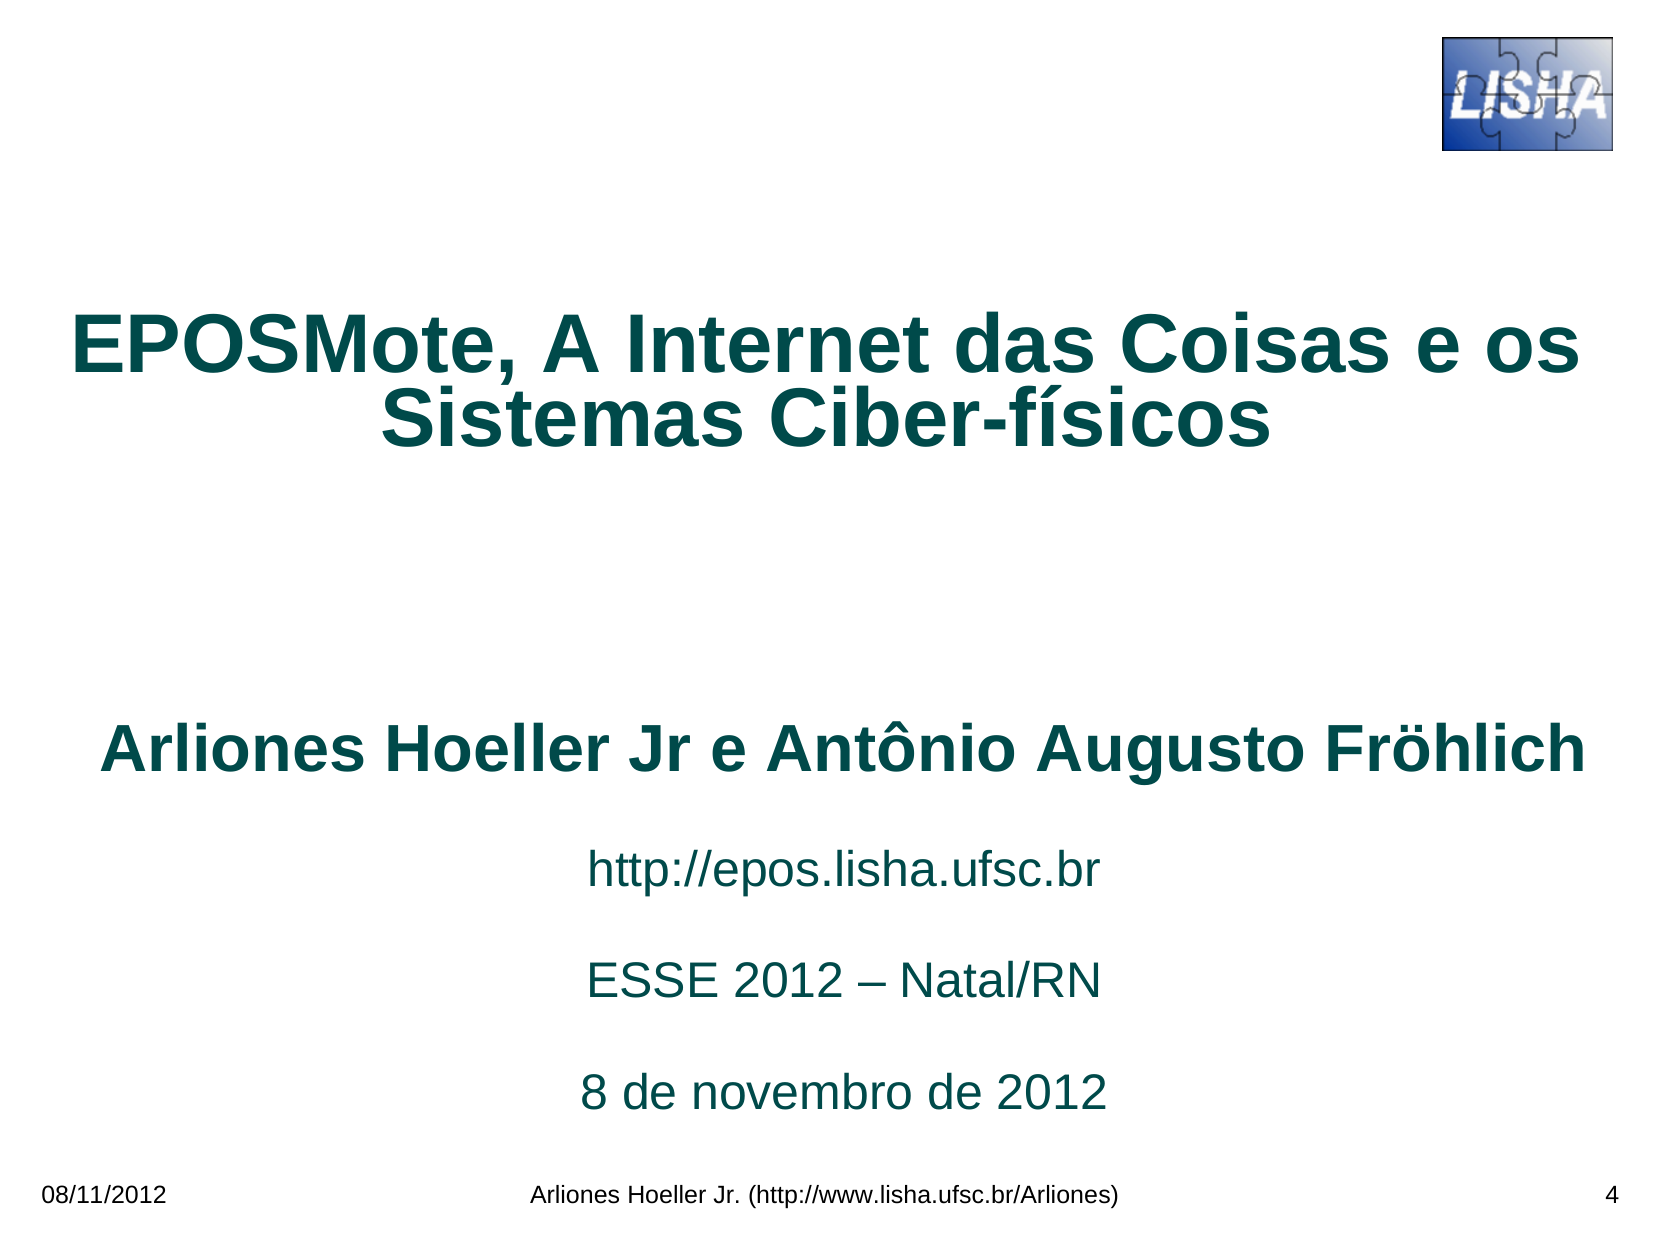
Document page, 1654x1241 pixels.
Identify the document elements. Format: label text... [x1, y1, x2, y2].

subtitle Arliones Hoeller Jr e Antônio Augusto Fröhlich http://epos.lisha.ufsc.br ESSE 2012 – Natal/RN 8 de novembro de 2012 [59, 649, 1595, 1182]
picture [1442, 37, 1613, 151]
title EPOSMote, A Internet das Coisas e os Sistemas Ciber-físicos [59, 225, 1595, 550]
